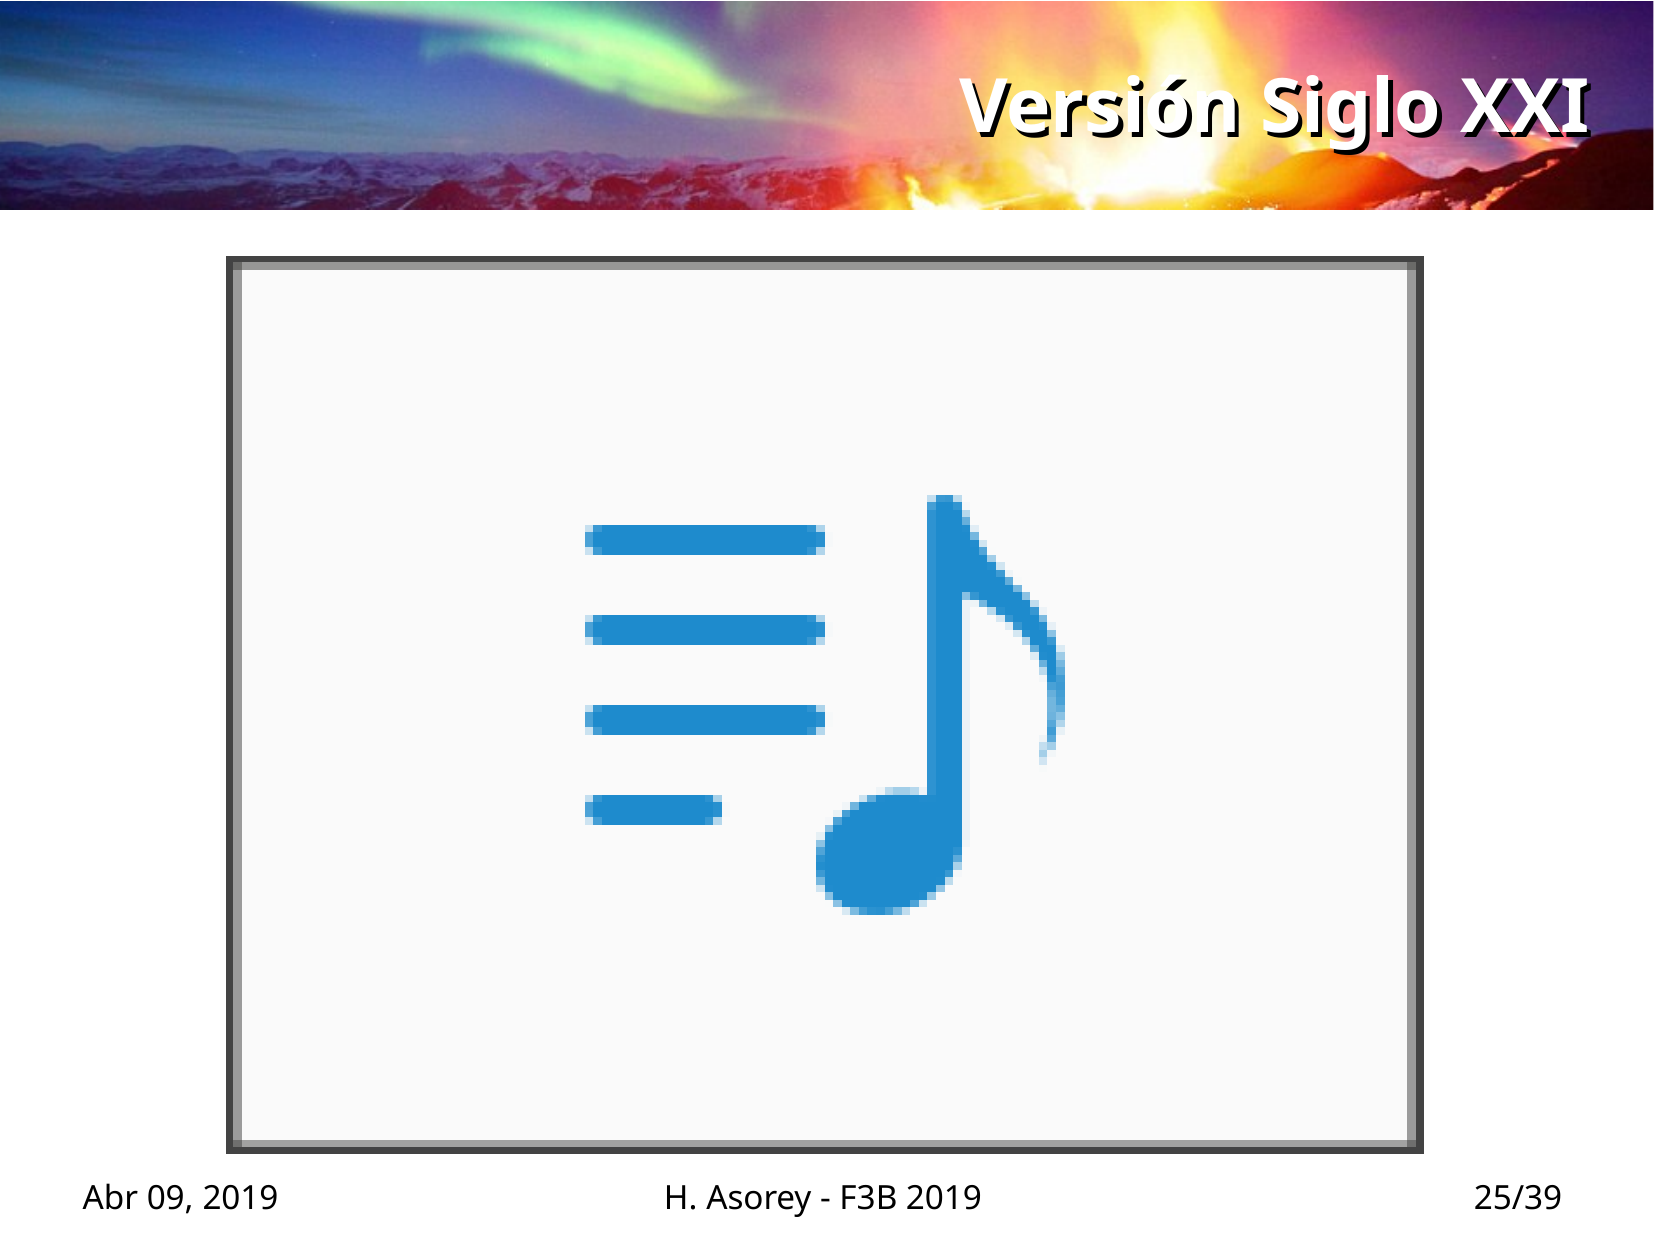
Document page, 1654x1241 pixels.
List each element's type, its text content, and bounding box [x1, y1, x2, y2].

picture [0, 1, 1654, 210]
text_box [225, 255, 1426, 1156]
title Versión Siglo XXI [45, 15, 1606, 191]
